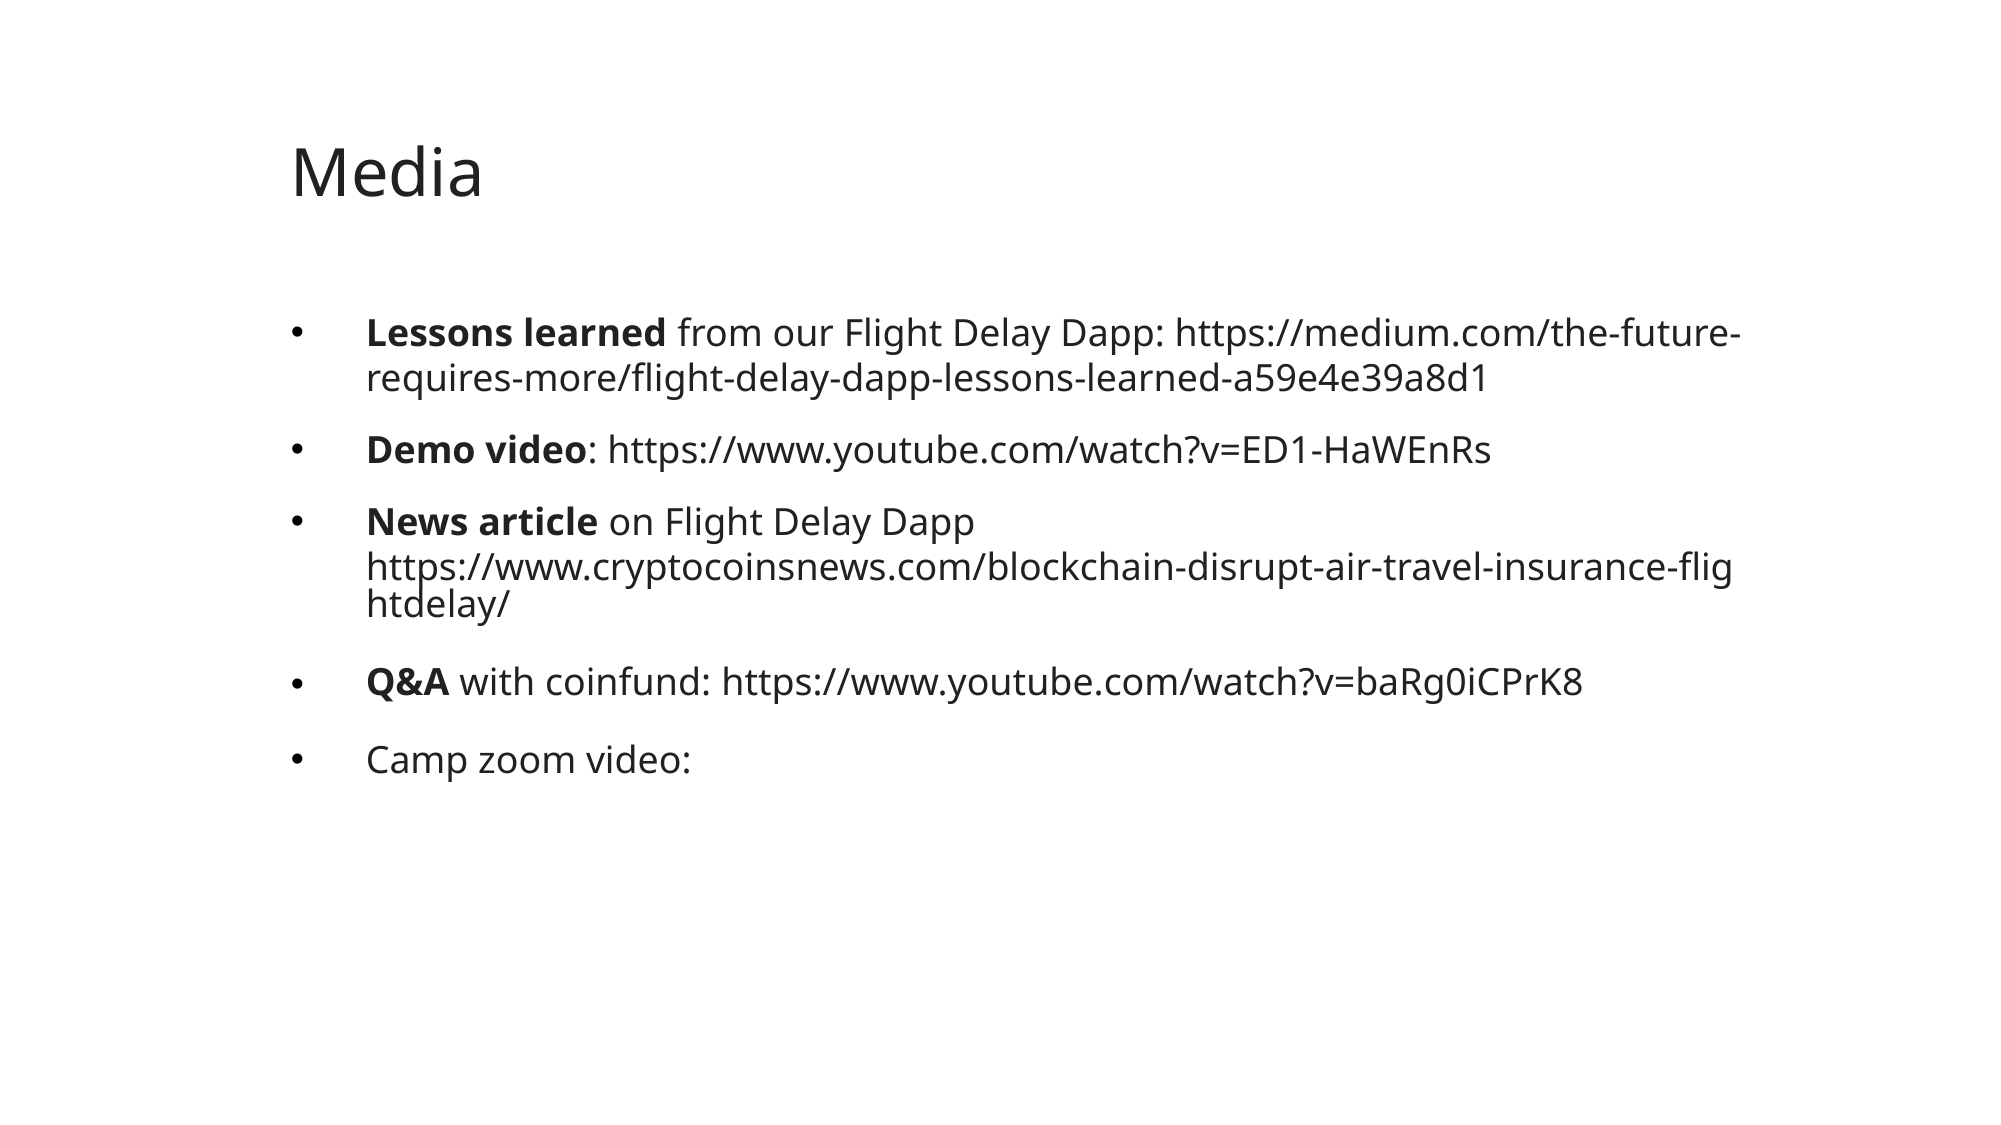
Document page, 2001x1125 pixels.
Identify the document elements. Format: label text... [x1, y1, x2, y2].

text_box Media Lessons learned from our Flight Delay Dapp: https://medium.com/the-future-requires-more/flight-delay-dapp-lessons-learned-a59e4e39a8d1 Demo video: https://www.youtube.com/watch?v=ED1-HaWEnRs News article on Flight Delay Dapphttps://www.cryptocoinsnews.com/blockchain-disrupt-air-travel-insurance-flightdelay/ Q&A with coinfund: https://www.youtube.com/watch?v=baRg0iCPrK8 Camp zoom video: [275, 122, 1762, 785]
